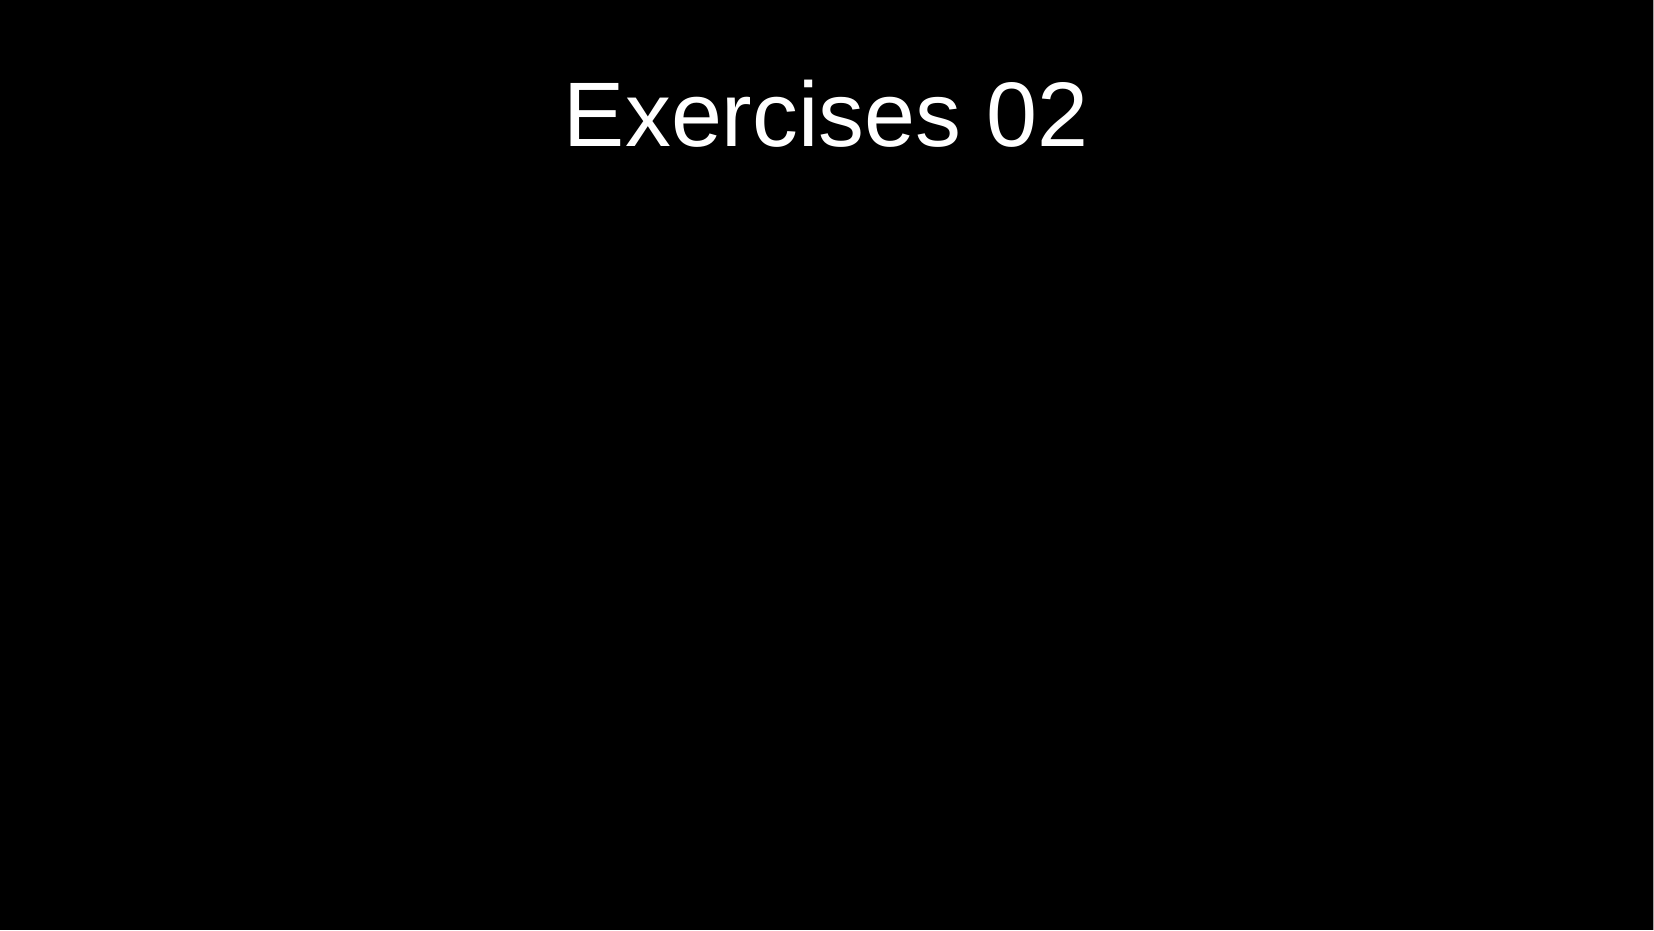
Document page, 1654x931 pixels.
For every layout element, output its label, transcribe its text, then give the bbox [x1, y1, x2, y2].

title Exercises 02 [82, 37, 1571, 193]
